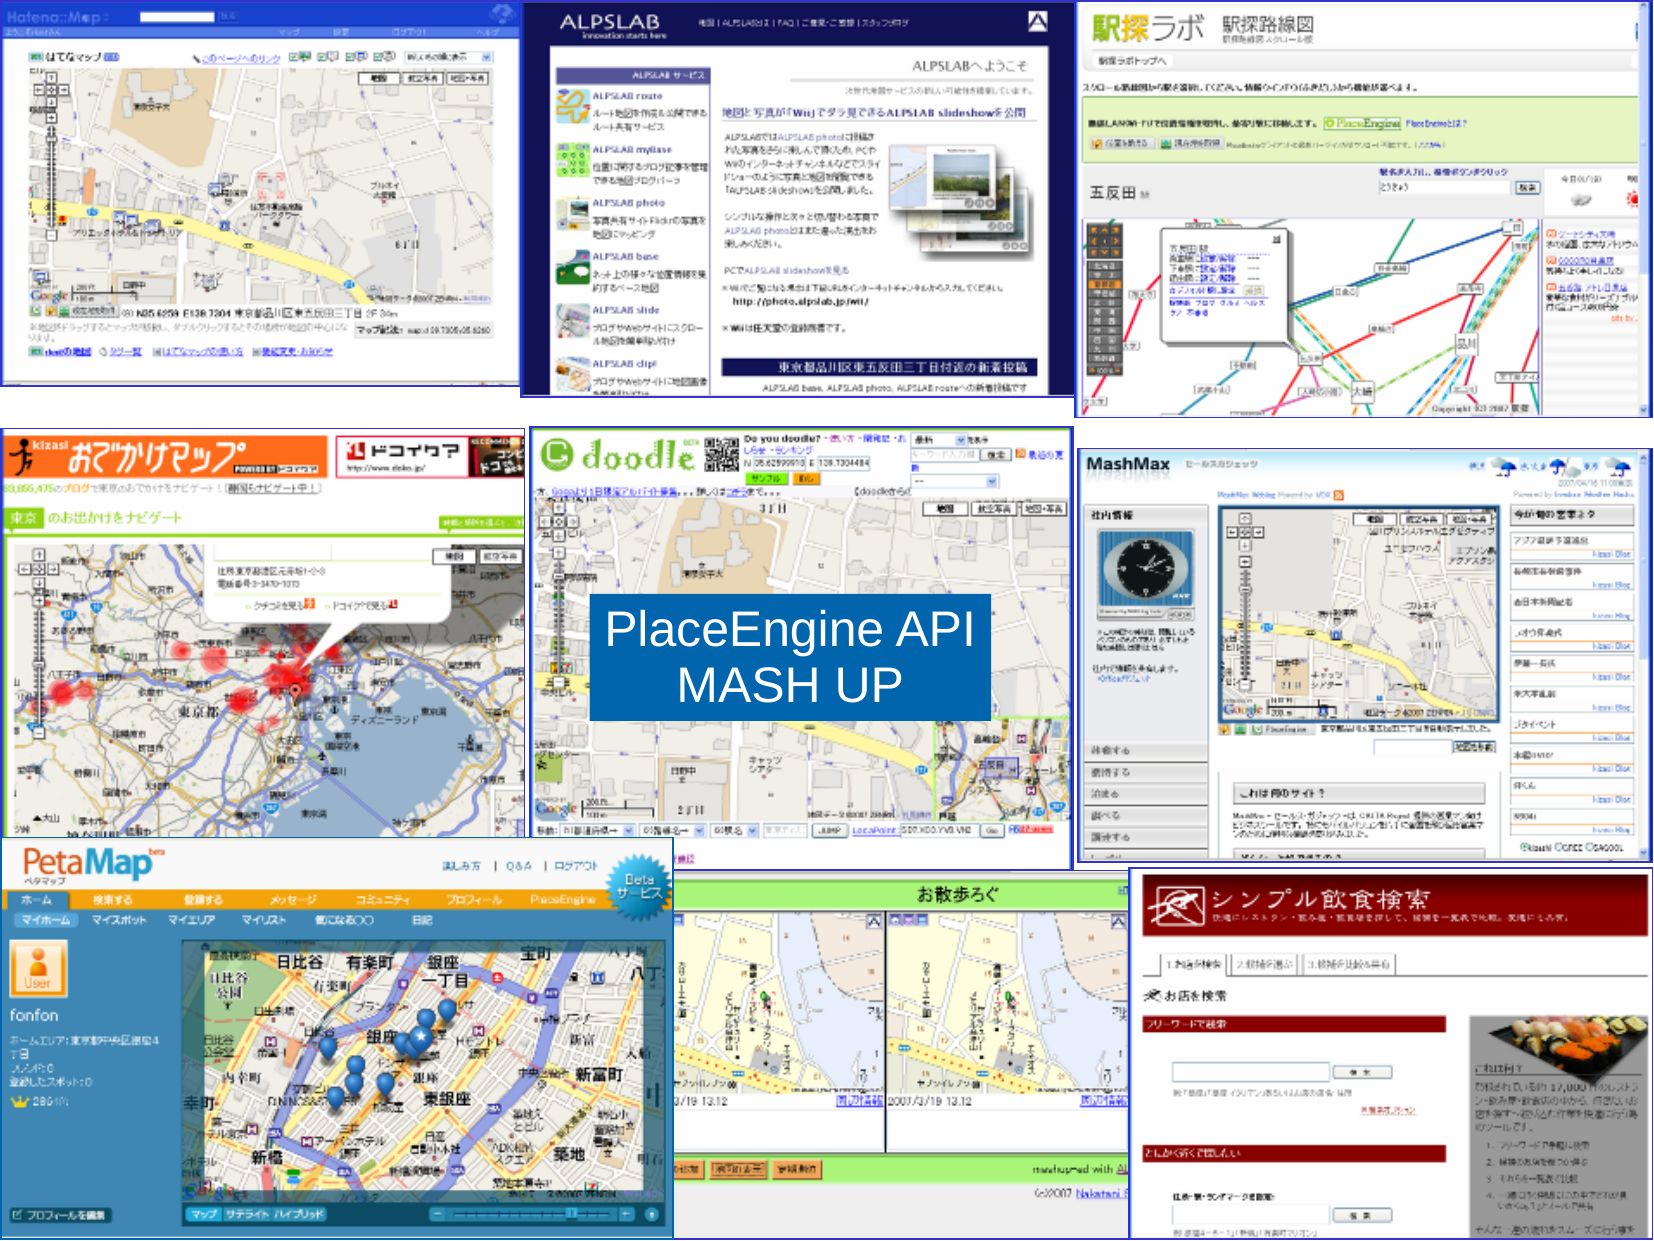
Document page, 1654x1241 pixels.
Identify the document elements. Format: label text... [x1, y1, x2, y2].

picture [1129, 868, 1652, 1239]
picture [1, 429, 524, 837]
picture [1078, 449, 1652, 862]
picture [521, 1, 1074, 397]
picture [1, 1, 520, 386]
picture [1075, 1, 1652, 417]
picture [530, 428, 1073, 870]
picture [674, 871, 1128, 1239]
text_box PlaceEngine API MASH UP [589, 593, 992, 721]
picture [1, 838, 673, 1239]
